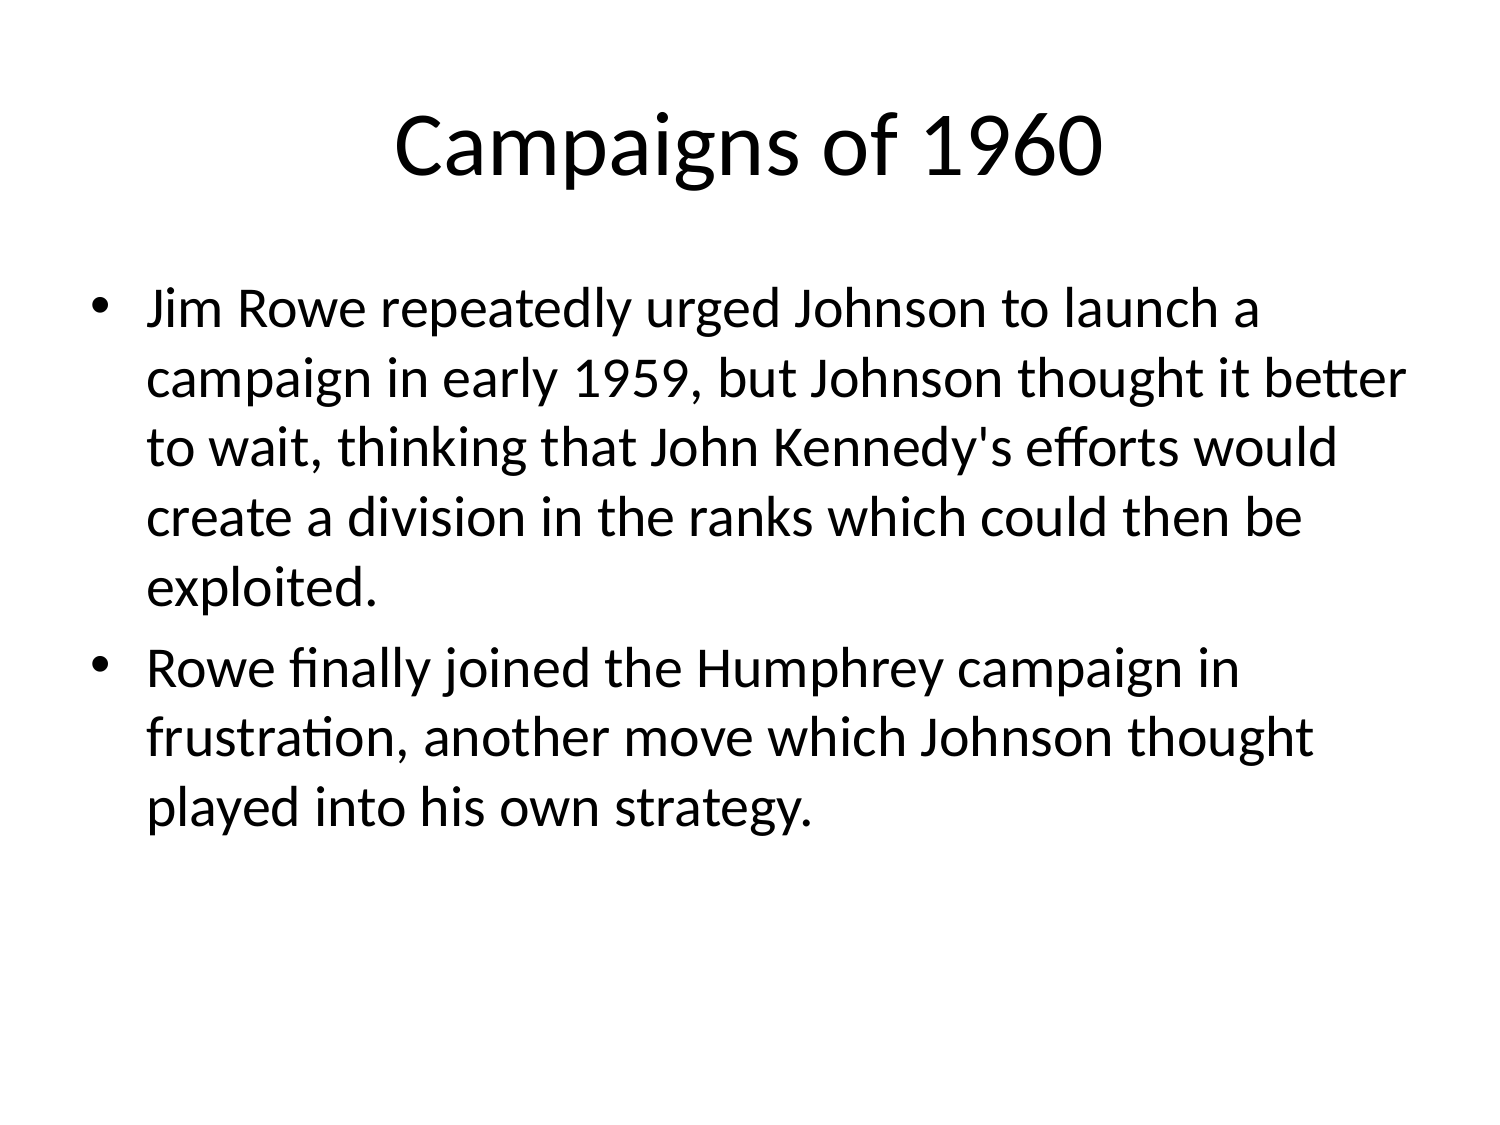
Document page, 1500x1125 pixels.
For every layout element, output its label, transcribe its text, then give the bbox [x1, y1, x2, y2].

list Jim Rowe repeatedly urged Johnson to launch a campaign in early 1959, but Johnson thought it better to wait, thinking that John Kennedy's efforts would create a division in the ranks which could then be exploited. Rowe finally joined the Humphrey campaign in frustration, another move which Johnson thought played into his own strategy. [75, 262, 1425, 1005]
title Campaigns of 1960 [75, 45, 1425, 233]
